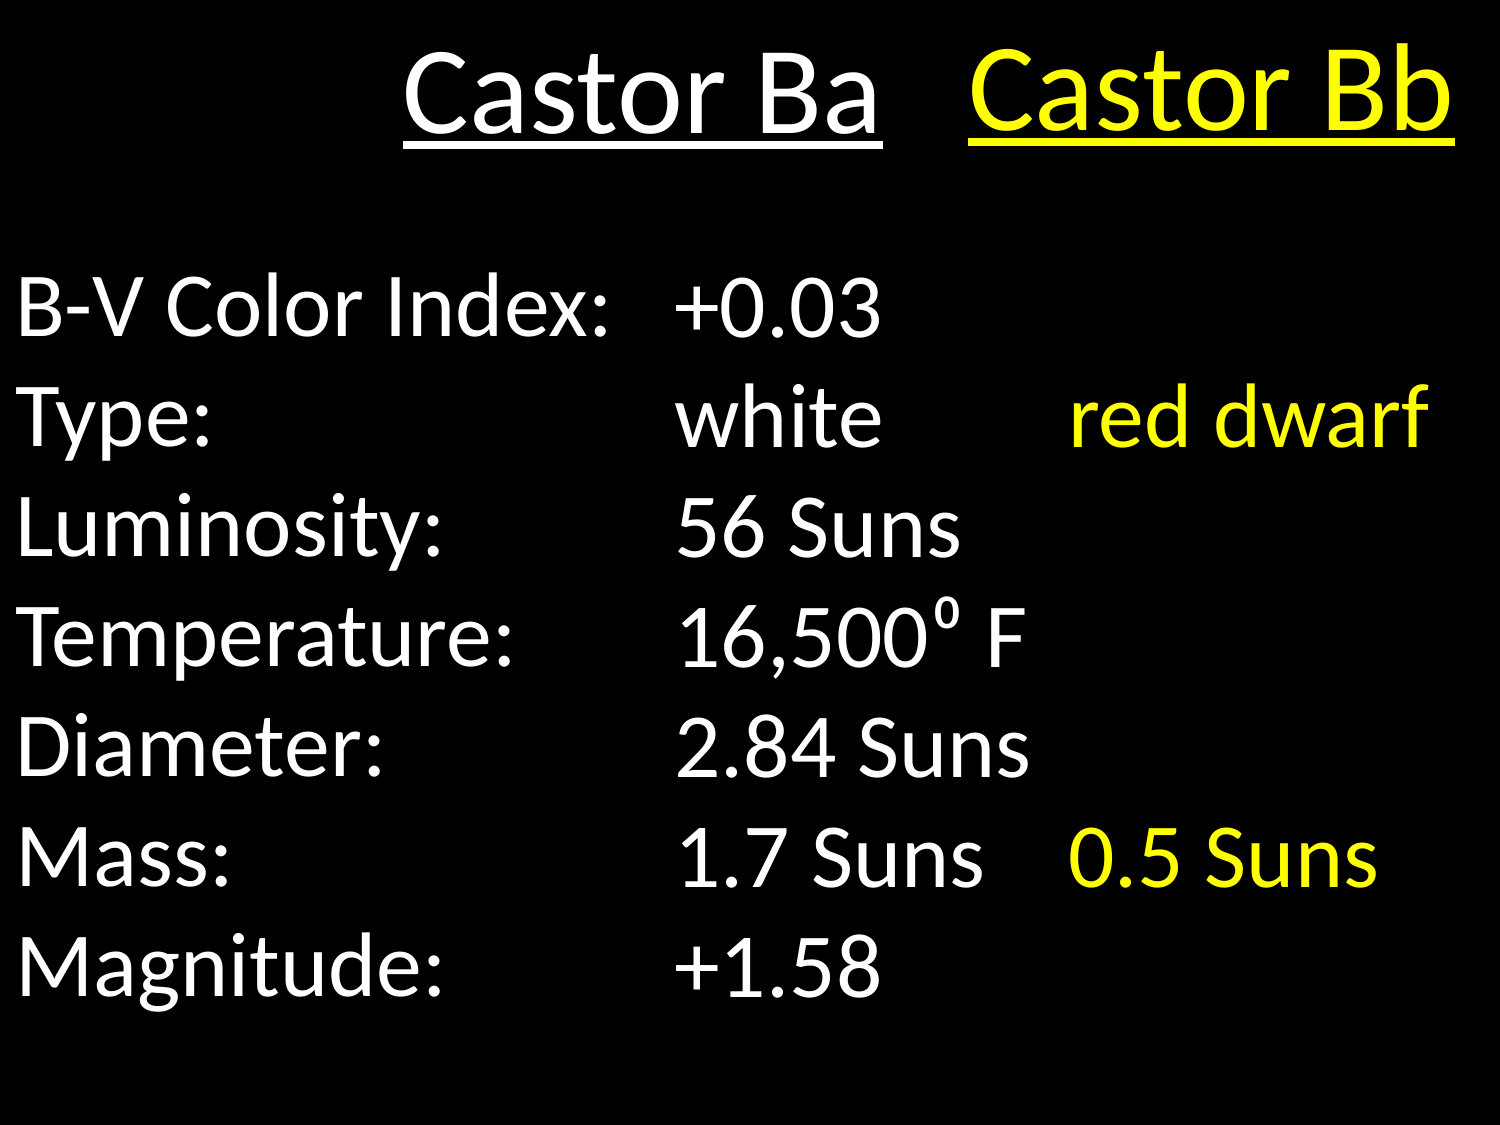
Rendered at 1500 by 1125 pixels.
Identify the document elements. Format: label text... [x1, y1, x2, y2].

text_box Castor Bb [953, 0, 1500, 165]
text_box Castor Ba [387, 1, 938, 168]
text_box B-V Color Index: Type: Luminosity: Temperature: Diameter: Mass: Magnitude: [0, 237, 1000, 1076]
text_box red dwarf 0.5 Suns [1053, 238, 1500, 966]
text_box +0.03 white 56 Suns 16,500⁰ F 2.84 Suns 1.7 Suns +1.58 [659, 238, 1110, 1077]
